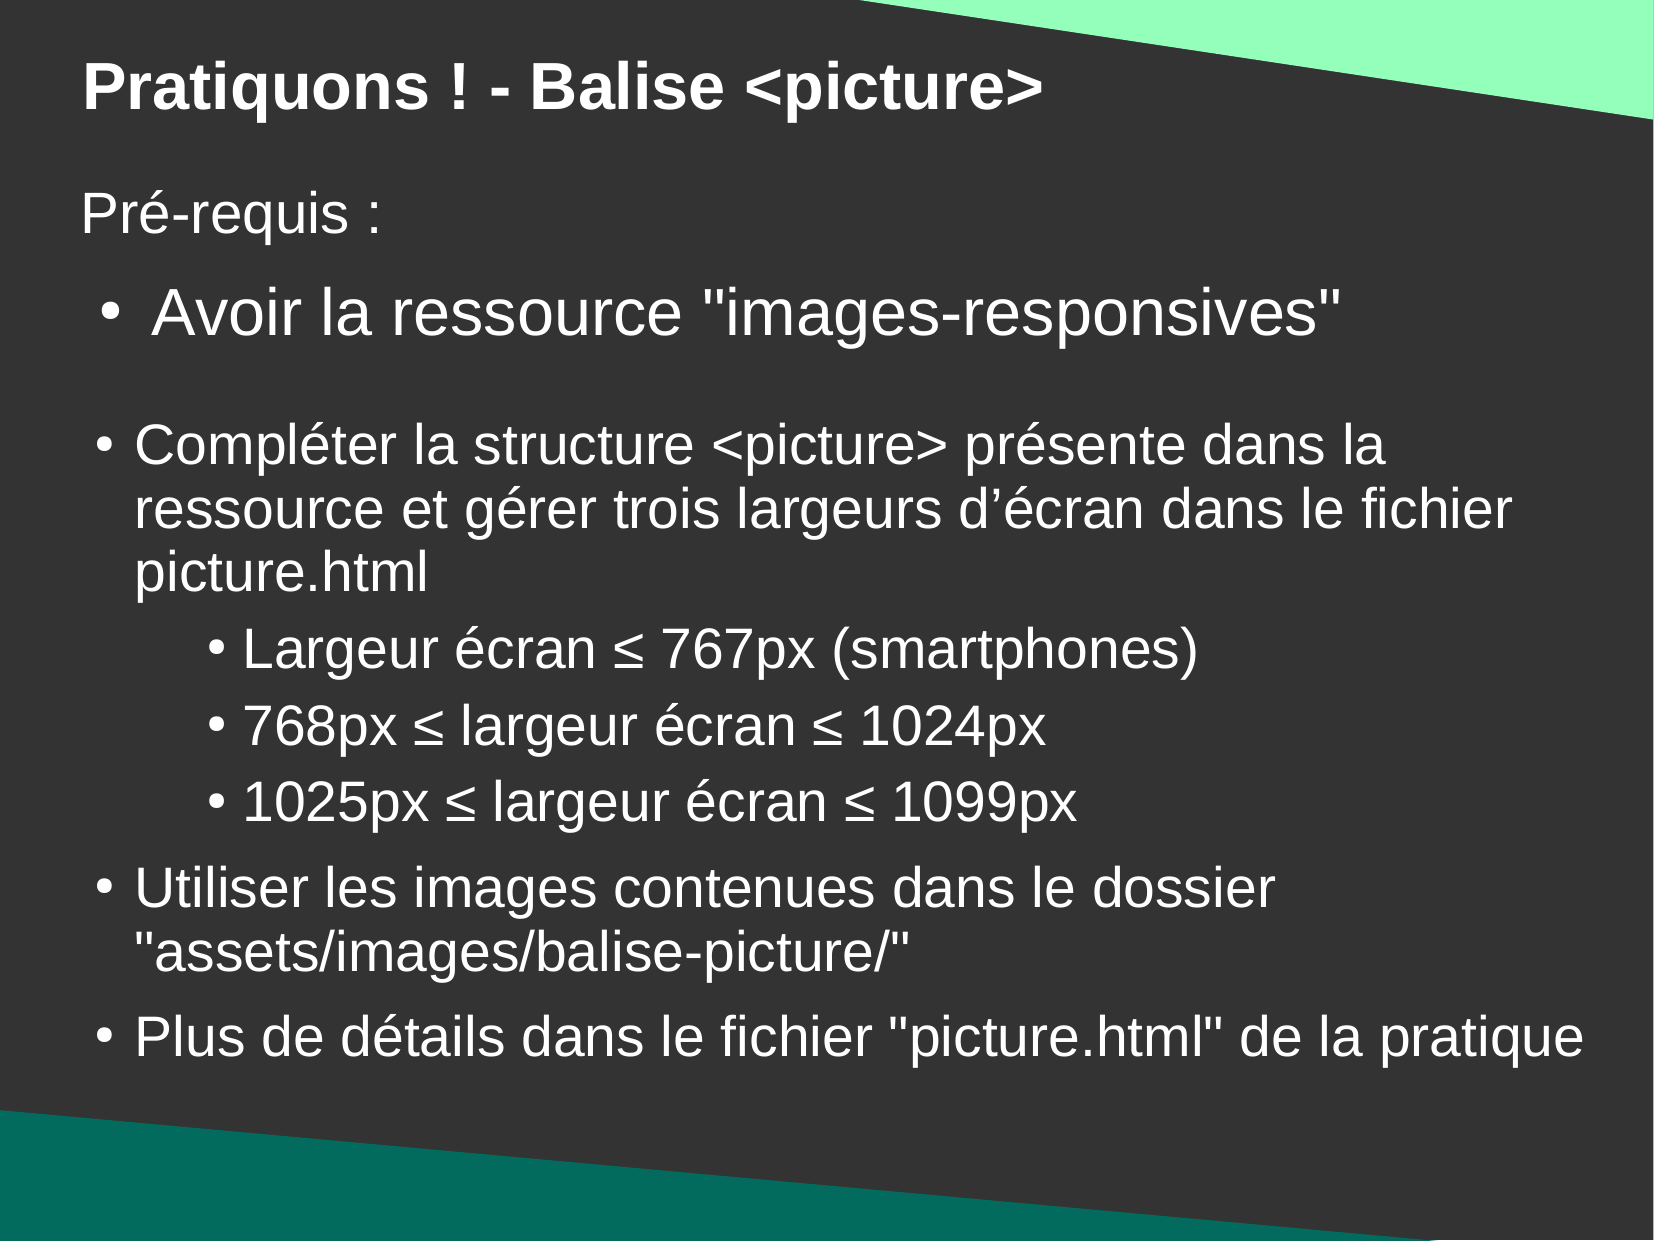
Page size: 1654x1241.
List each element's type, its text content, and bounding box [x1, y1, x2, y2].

title Pratiquons ! - Balise <picture> [82, 49, 1571, 152]
list Pré-requis : Avoir la ressource "images-responsives" [80, 180, 1620, 367]
text_box [859, 0, 1654, 120]
list Compléter la structure <picture> présente dans la ressource et gérer trois largeurs d’écran dans le fichier picture.html Largeur écran ≤ 767px (smartphones) 768px ≤ largeur écran ≤ 1024px 1025px ≤ largeur écran ≤ 1099px Utiliser les images contenues dans le dossier "assets/images/balise-picture/" Plus de détails dans le fichier "picture.html" de la pratique [80, 413, 1605, 1075]
